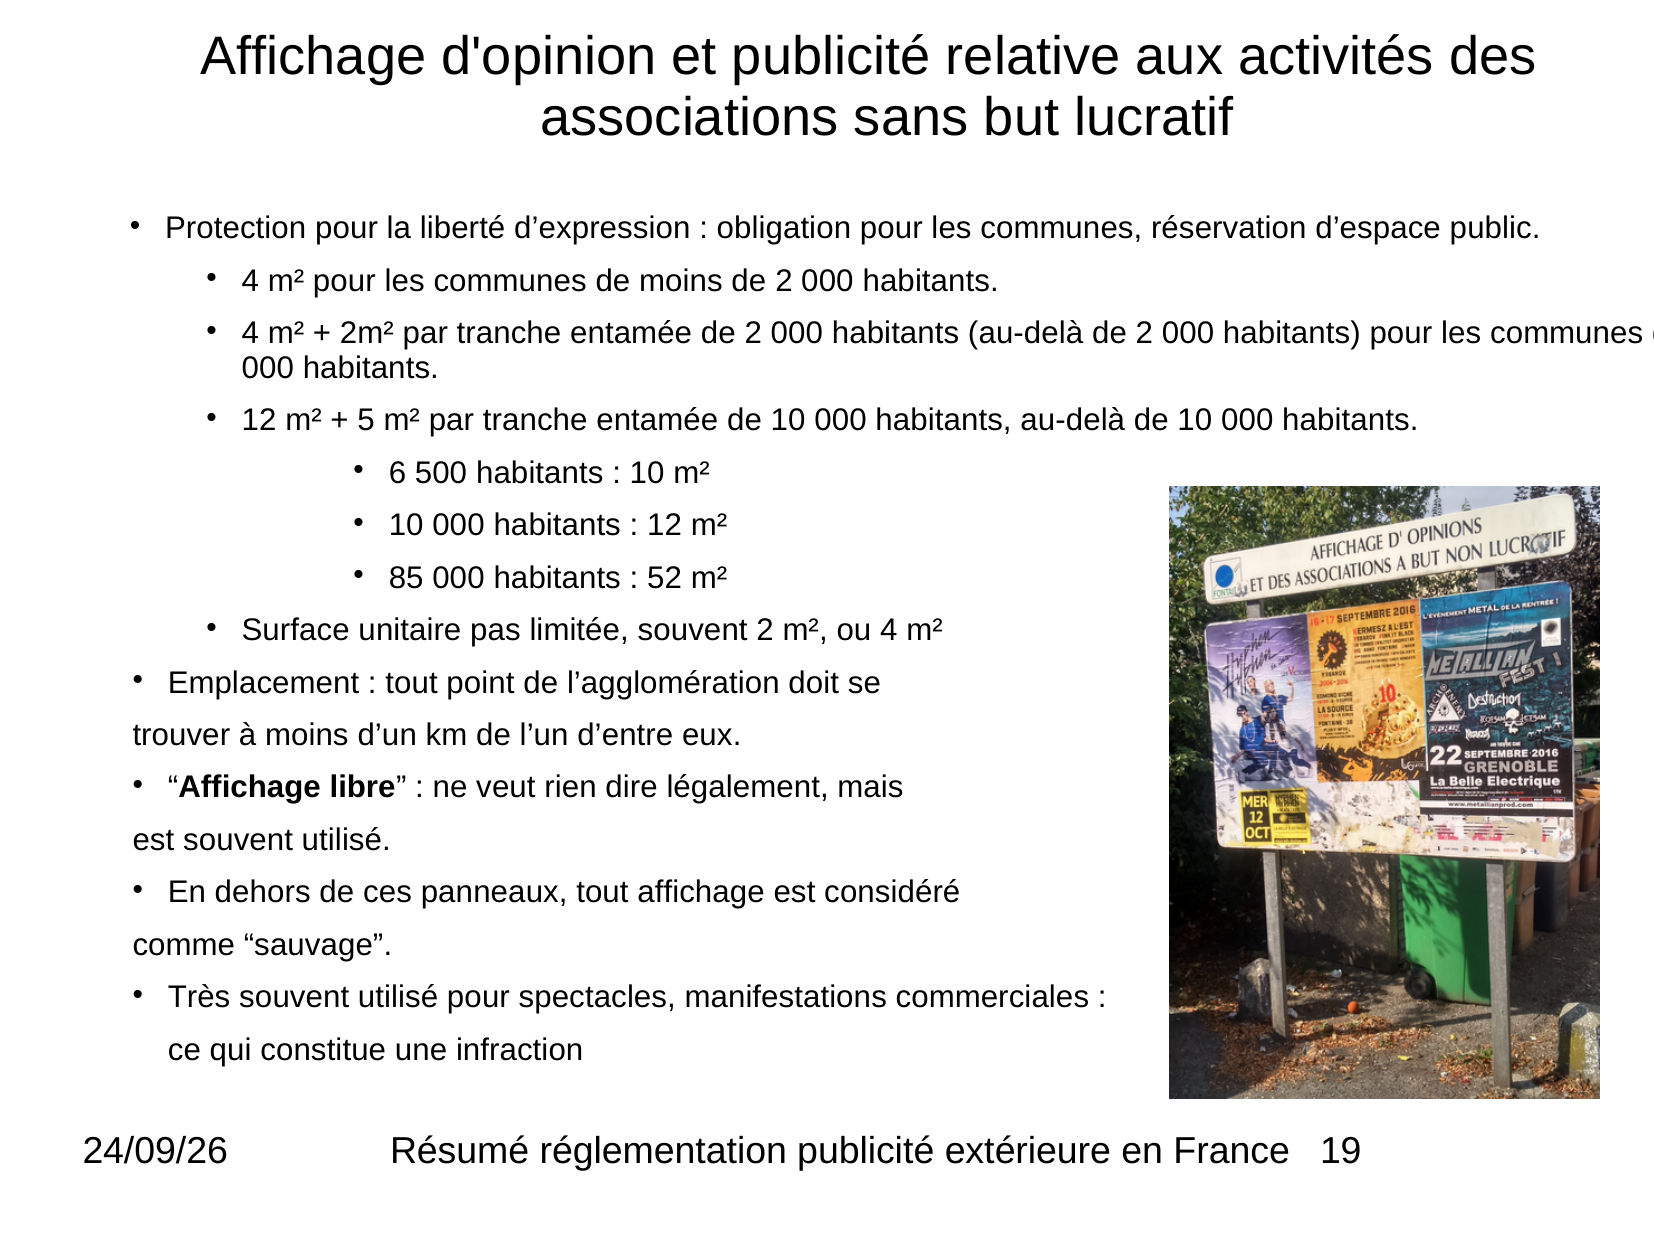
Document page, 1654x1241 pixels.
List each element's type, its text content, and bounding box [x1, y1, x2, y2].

picture [1169, 486, 1600, 1099]
text_box Protection pour la liberté d’expression : obligation pour les communes, réservation d’espace public. 4 m² pour les communes de moins de 2 000 habitants. 4 m² + 2m² par tranche entamée de 2 000 habitants (au-delà de 2 000 habitants) pour les communes de plus de 4 000 habitants. 12 m² + 5 m² par tranche entamée de 10 000 habitants, au-delà de 10 000 habitants. 6 500 habitants : 10 m² 10 000 habitants : 12 m² 85 000 habitants : 52 m² Surface unitaire pas limitée, souvent 2 m², ou 4 m² Emplacement : tout point de l’agglomération doit se trouver à moins d’un km de l’un d’entre eux. “Affichage libre” : ne veut rien dire légalement, mais est souvent utilisé. En dehors de ces panneaux, tout affichage est considéré comme “sauvage”. Très souvent utilisé pour spectacles, manifestations commerciales : ce qui constitue une infraction [59, 129, 1654, 925]
list [539, 992, 547, 1005]
title Affichage d'opinion et publicité relative aux activités des associations sans but lucratif [90, 19, 1579, 129]
list [451, 992, 459, 1005]
list [82, 925, 1169, 1010]
